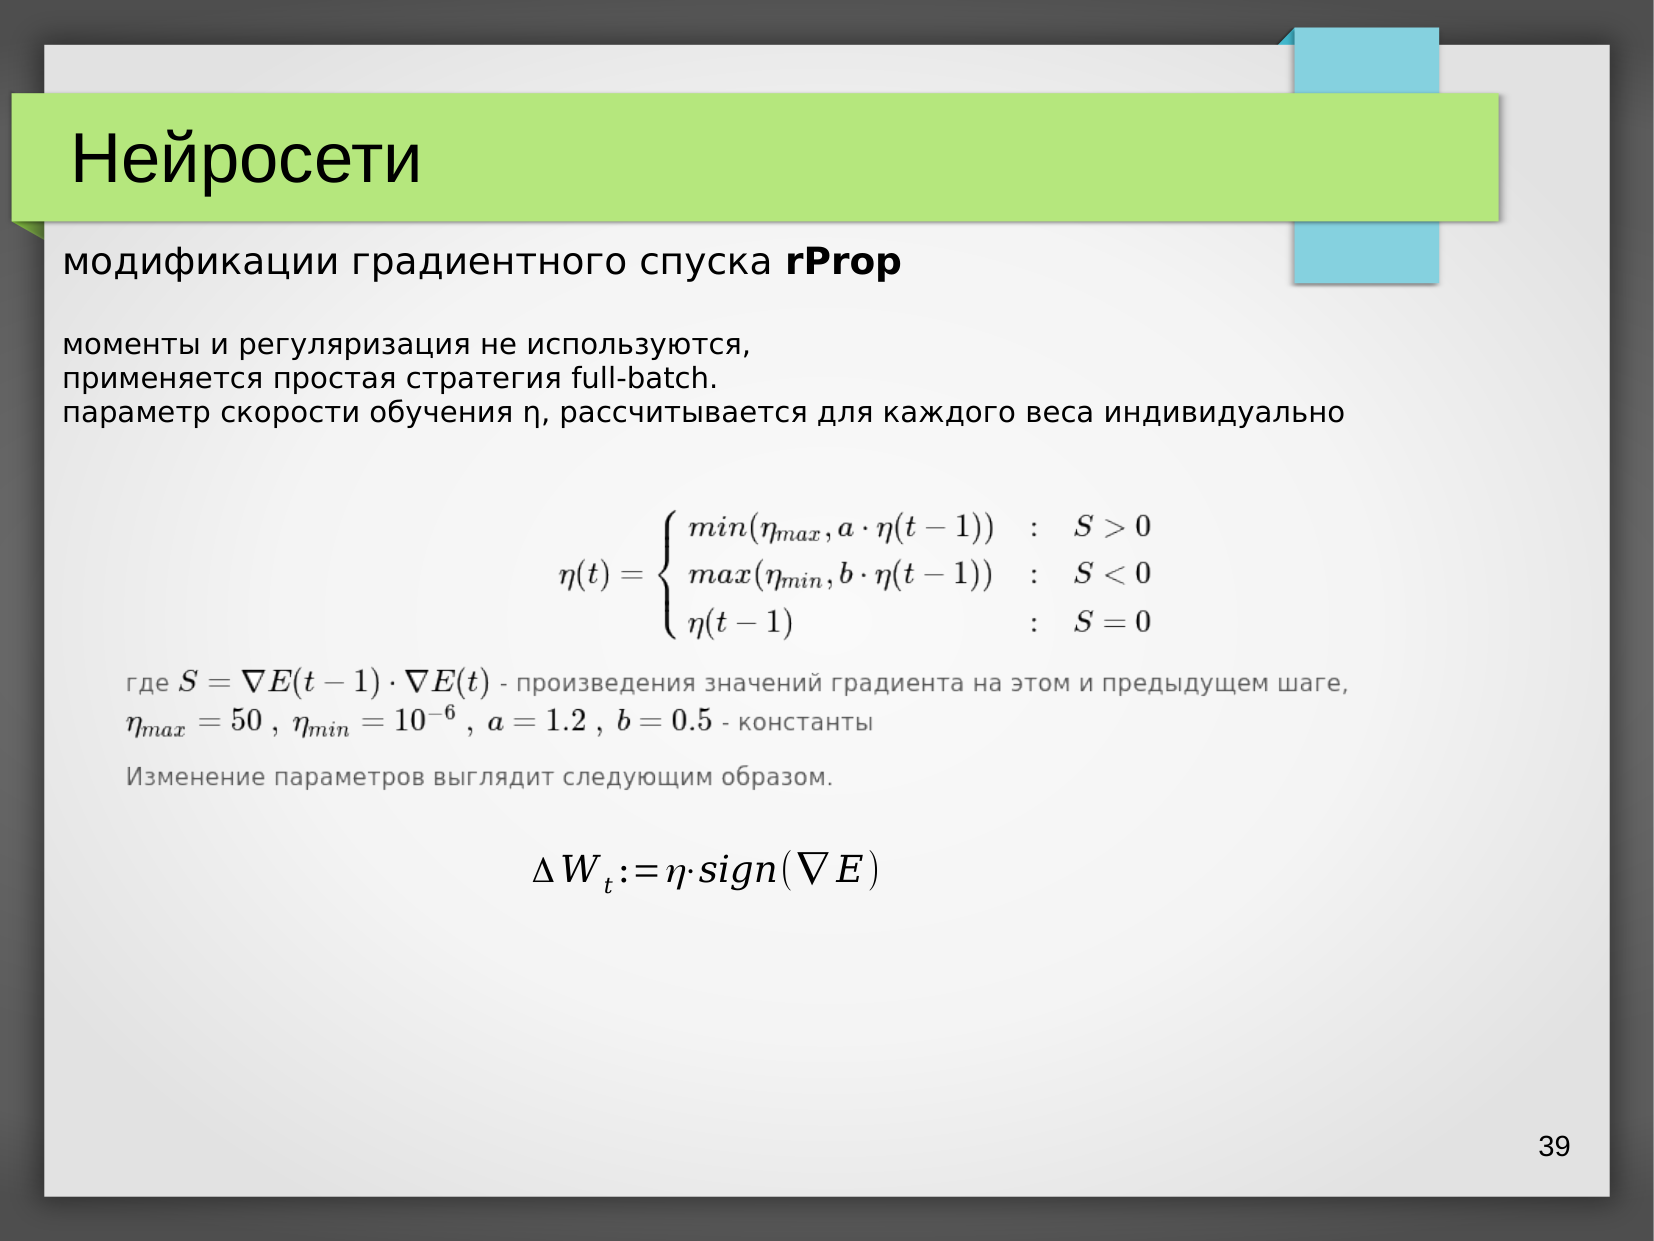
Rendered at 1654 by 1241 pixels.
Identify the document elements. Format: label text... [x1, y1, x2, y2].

title Нейросети [70, 118, 1205, 199]
picture [0, 0, 1654, 1241]
chart [525, 847, 886, 898]
text_box модификации градиентного спуска rProp моменты и регуляризация не используются, применяется простая стратегия full-batch. параметр скорости обучения η, рассчитывается для каждого веса индивидуально [47, 232, 1371, 472]
